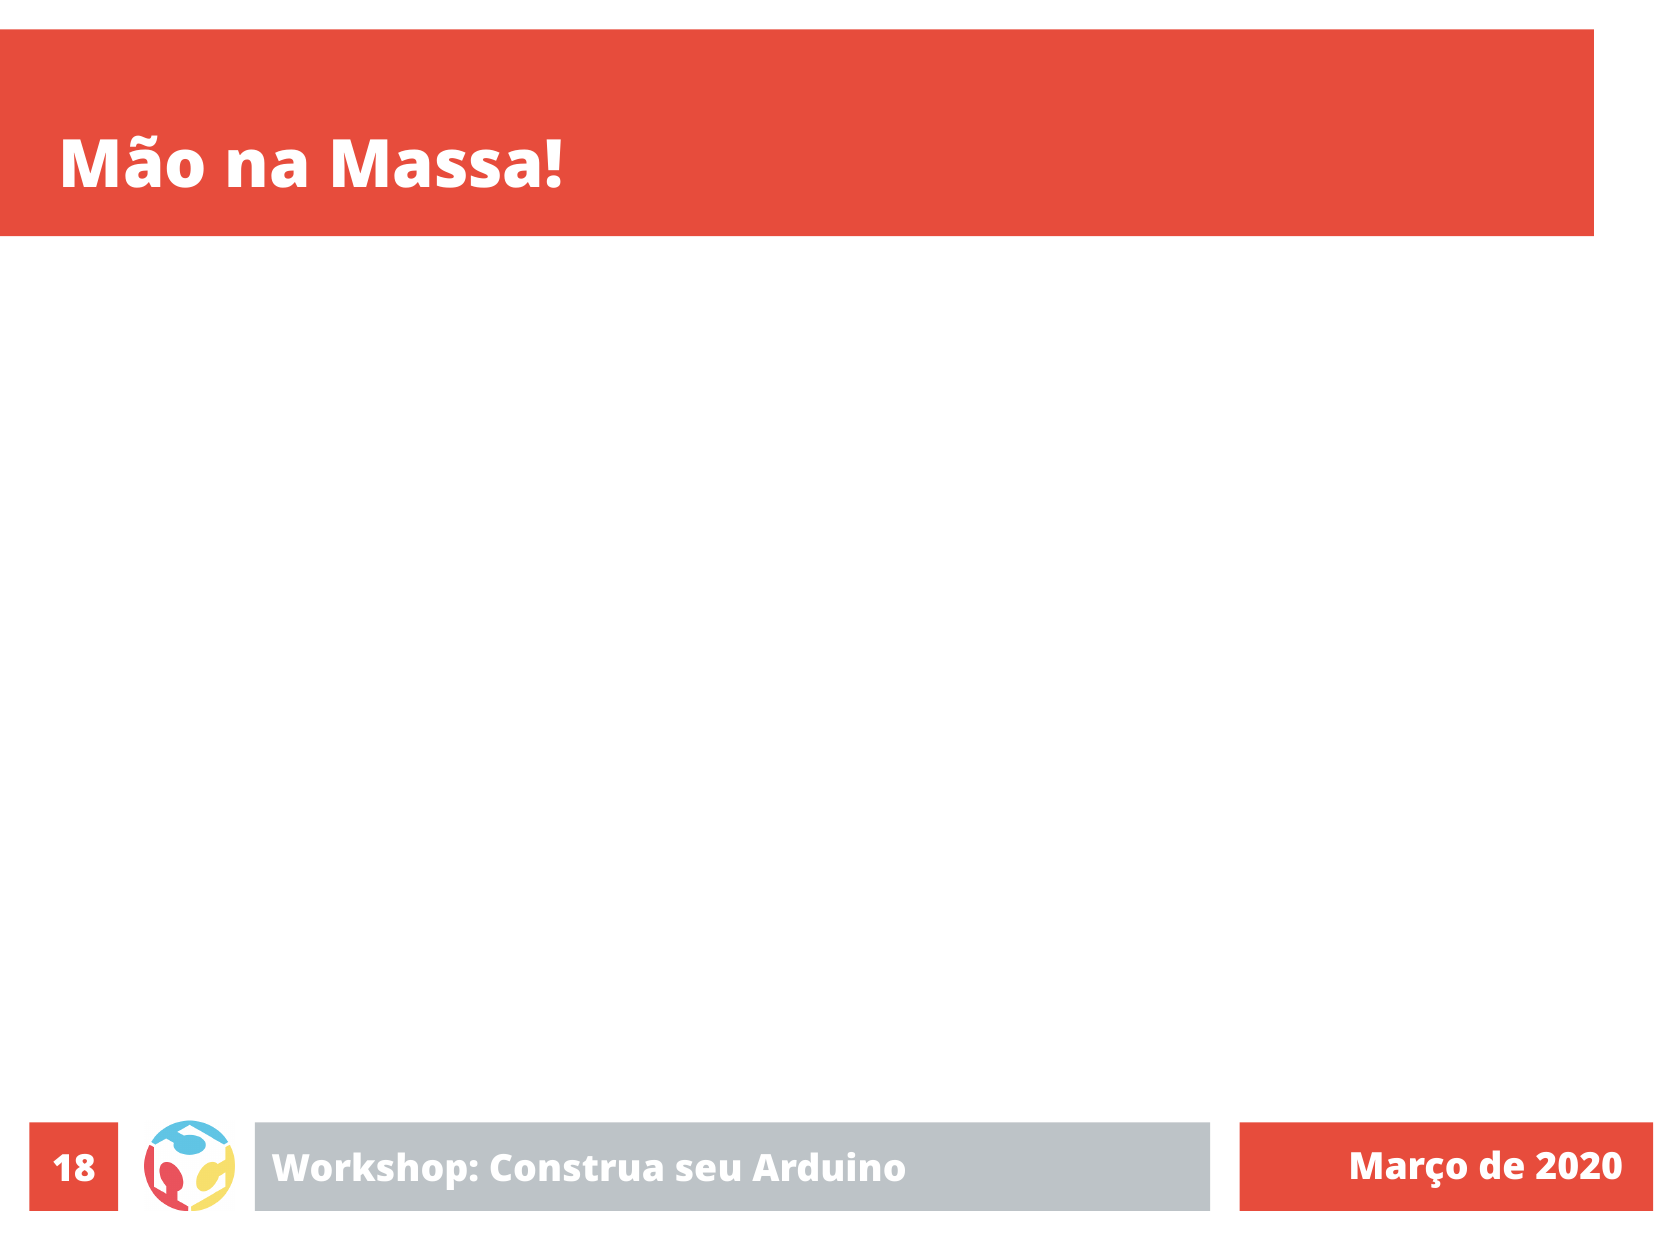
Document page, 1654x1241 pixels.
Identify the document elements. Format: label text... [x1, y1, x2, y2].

title Mão na Massa! [58, 59, 1594, 207]
picture [144, 1120, 235, 1211]
